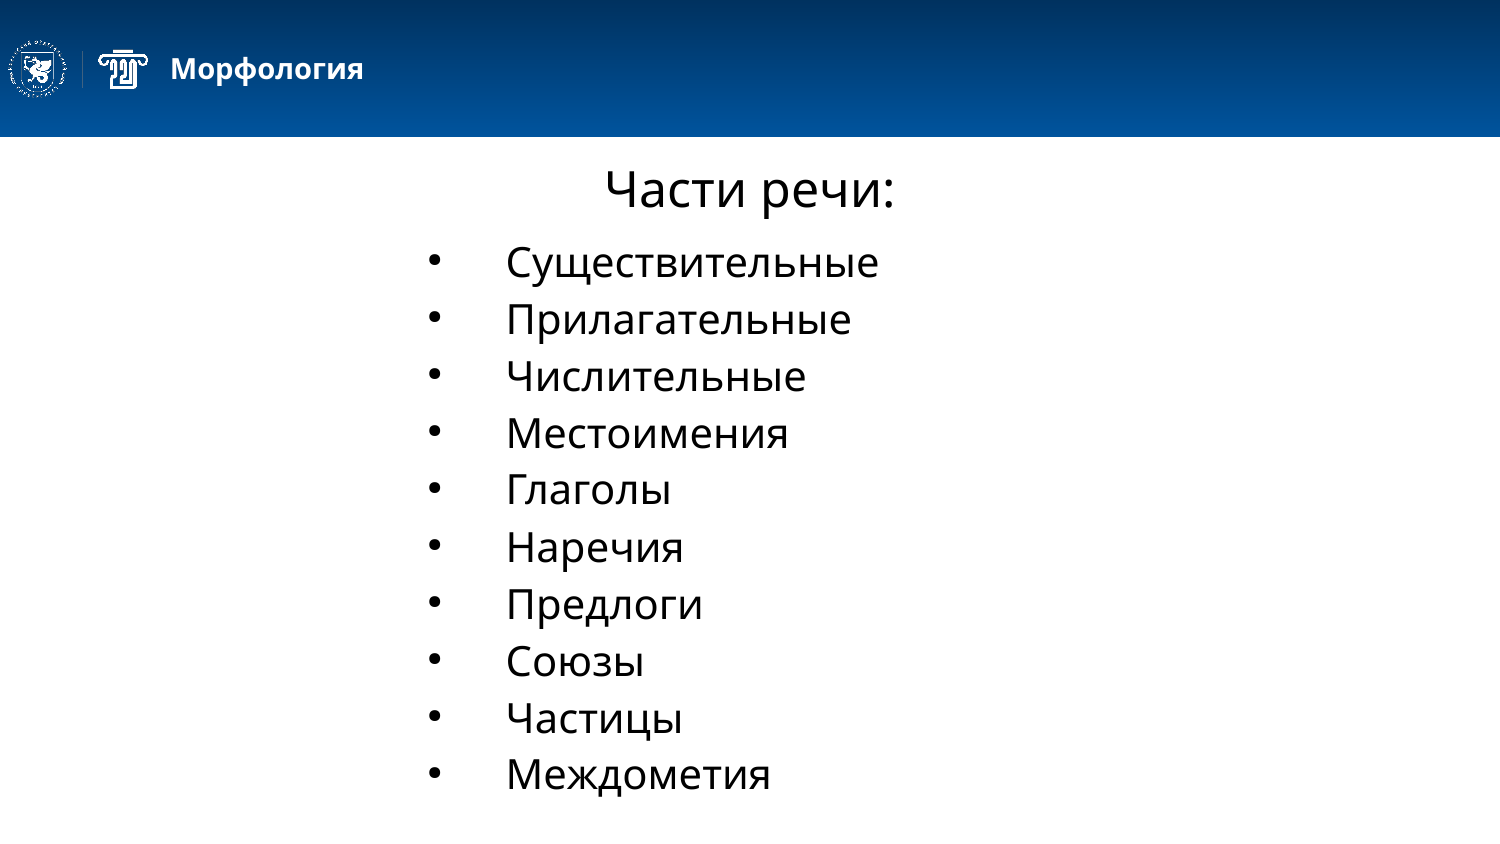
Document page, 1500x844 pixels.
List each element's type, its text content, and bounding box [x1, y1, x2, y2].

text_box Части речи: [0, 150, 1500, 345]
text_box [0, 0, 1500, 137]
picture [8, 40, 148, 98]
text_box Существительные Прилагательные Числительные Местоимения Глаголы Наречия Предлоги Союзы Частицы Междометия [412, 225, 1051, 810]
text_box Морфология [147, 7, 1353, 93]
